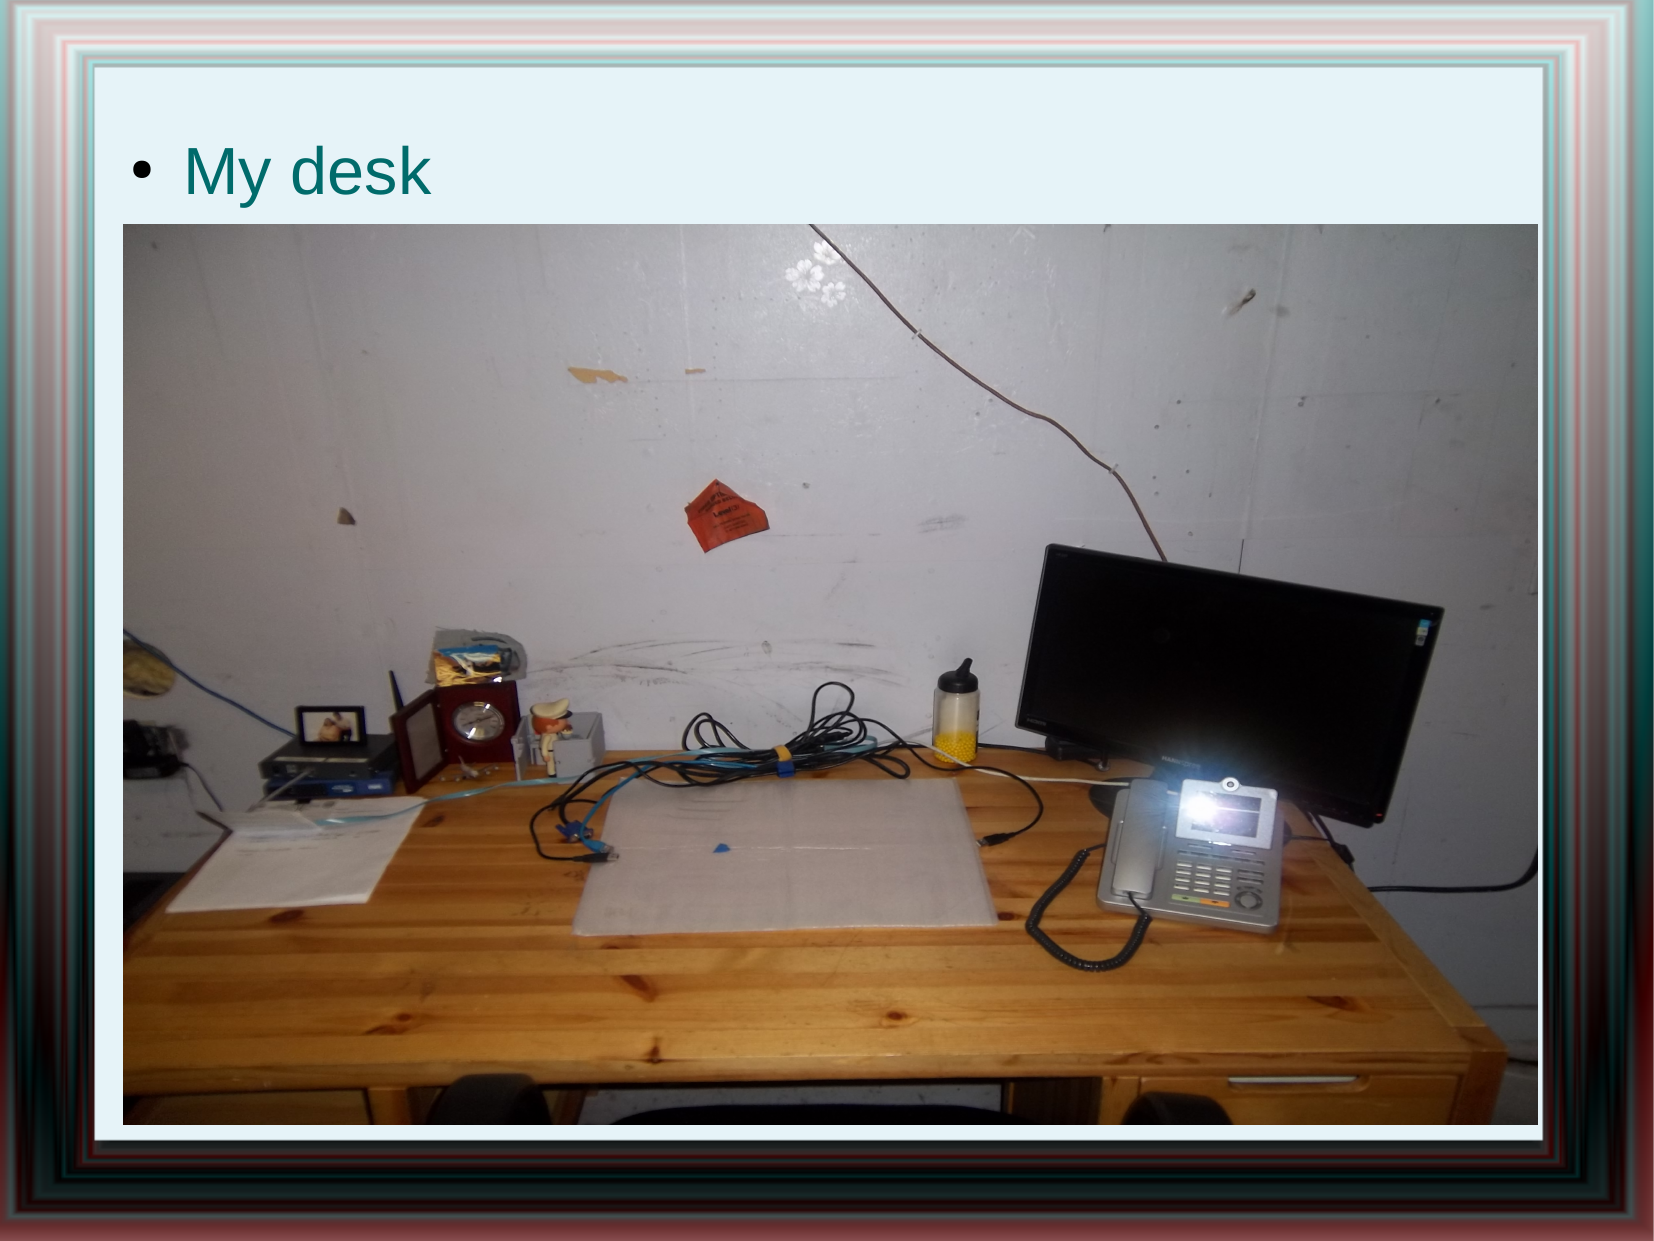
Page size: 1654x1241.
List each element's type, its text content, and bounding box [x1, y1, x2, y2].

picture [0, 0, 1654, 1241]
list My desk [112, 133, 1501, 938]
